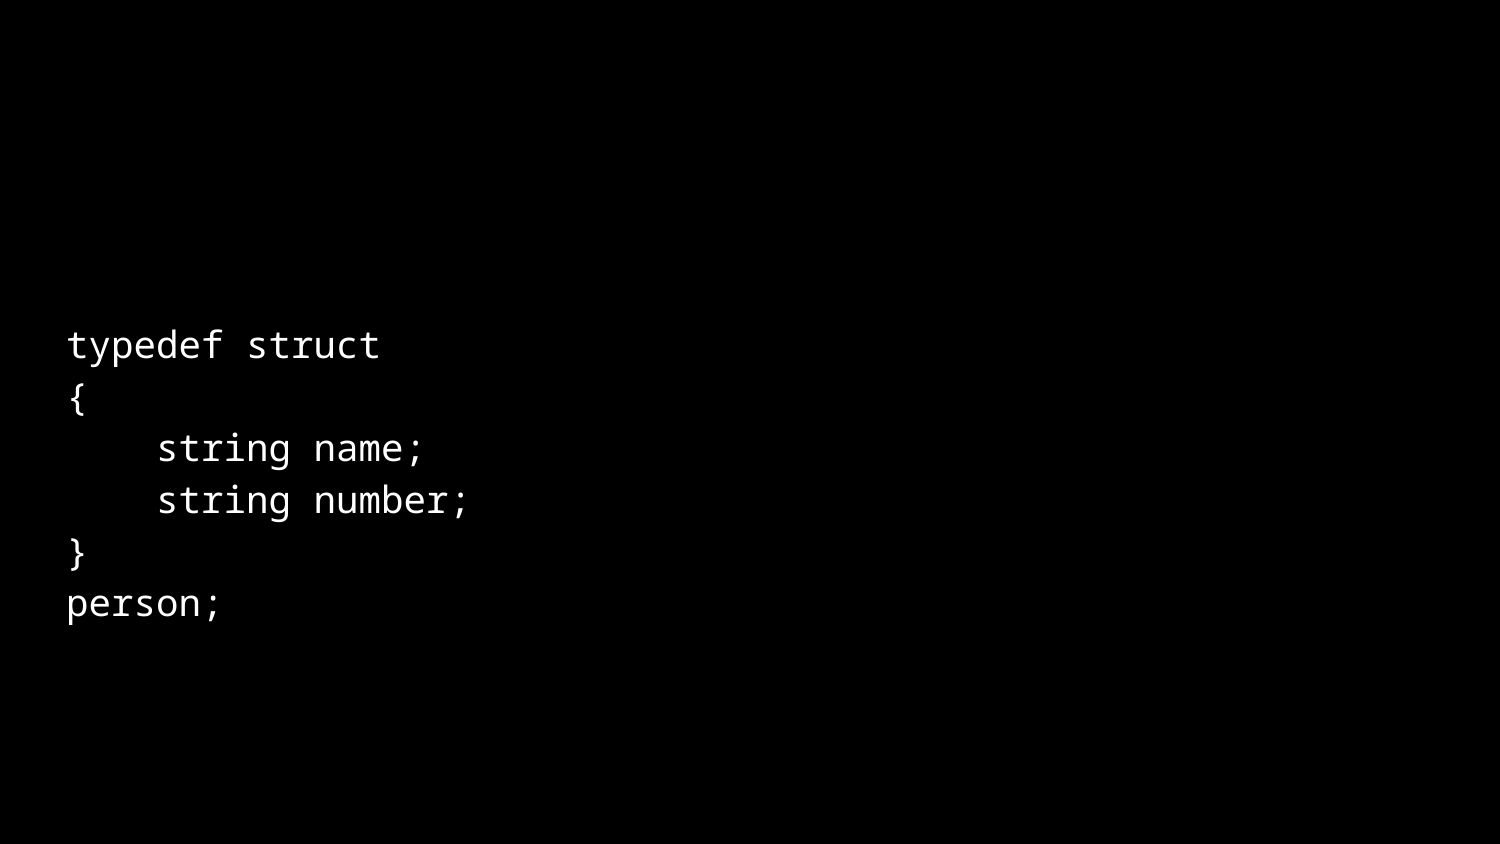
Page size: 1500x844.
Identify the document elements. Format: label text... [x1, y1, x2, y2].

list typedef struct { string name; string number; } person; [51, 189, 1449, 750]
